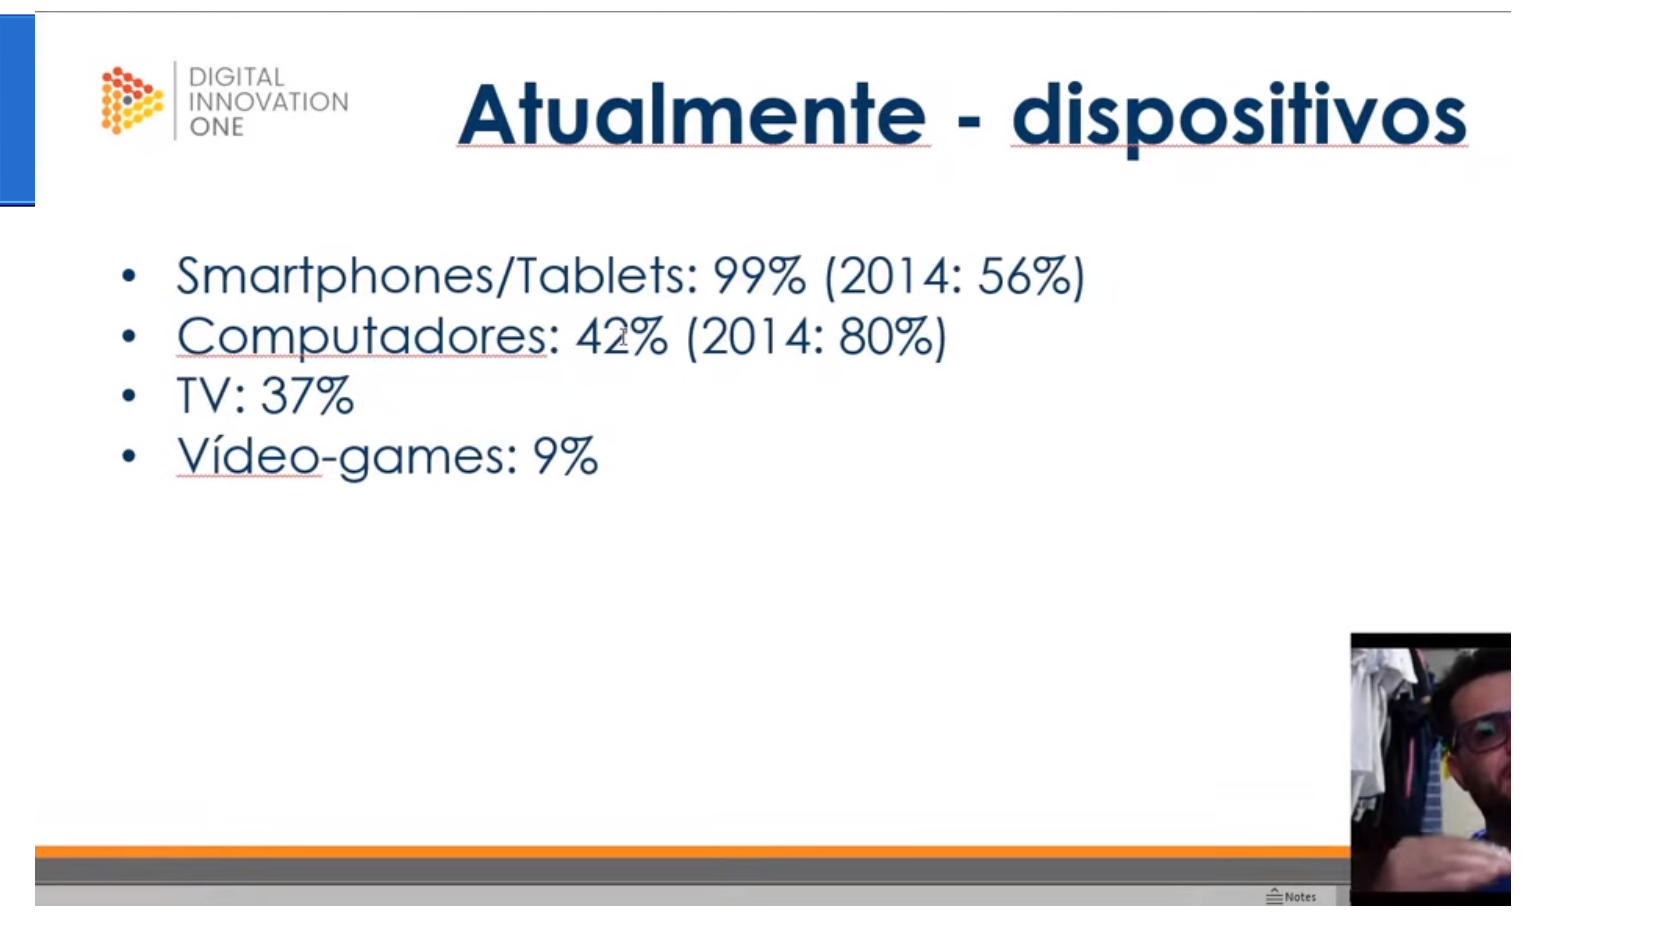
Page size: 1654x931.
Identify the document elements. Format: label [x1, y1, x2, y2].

picture [35, 11, 1511, 906]
